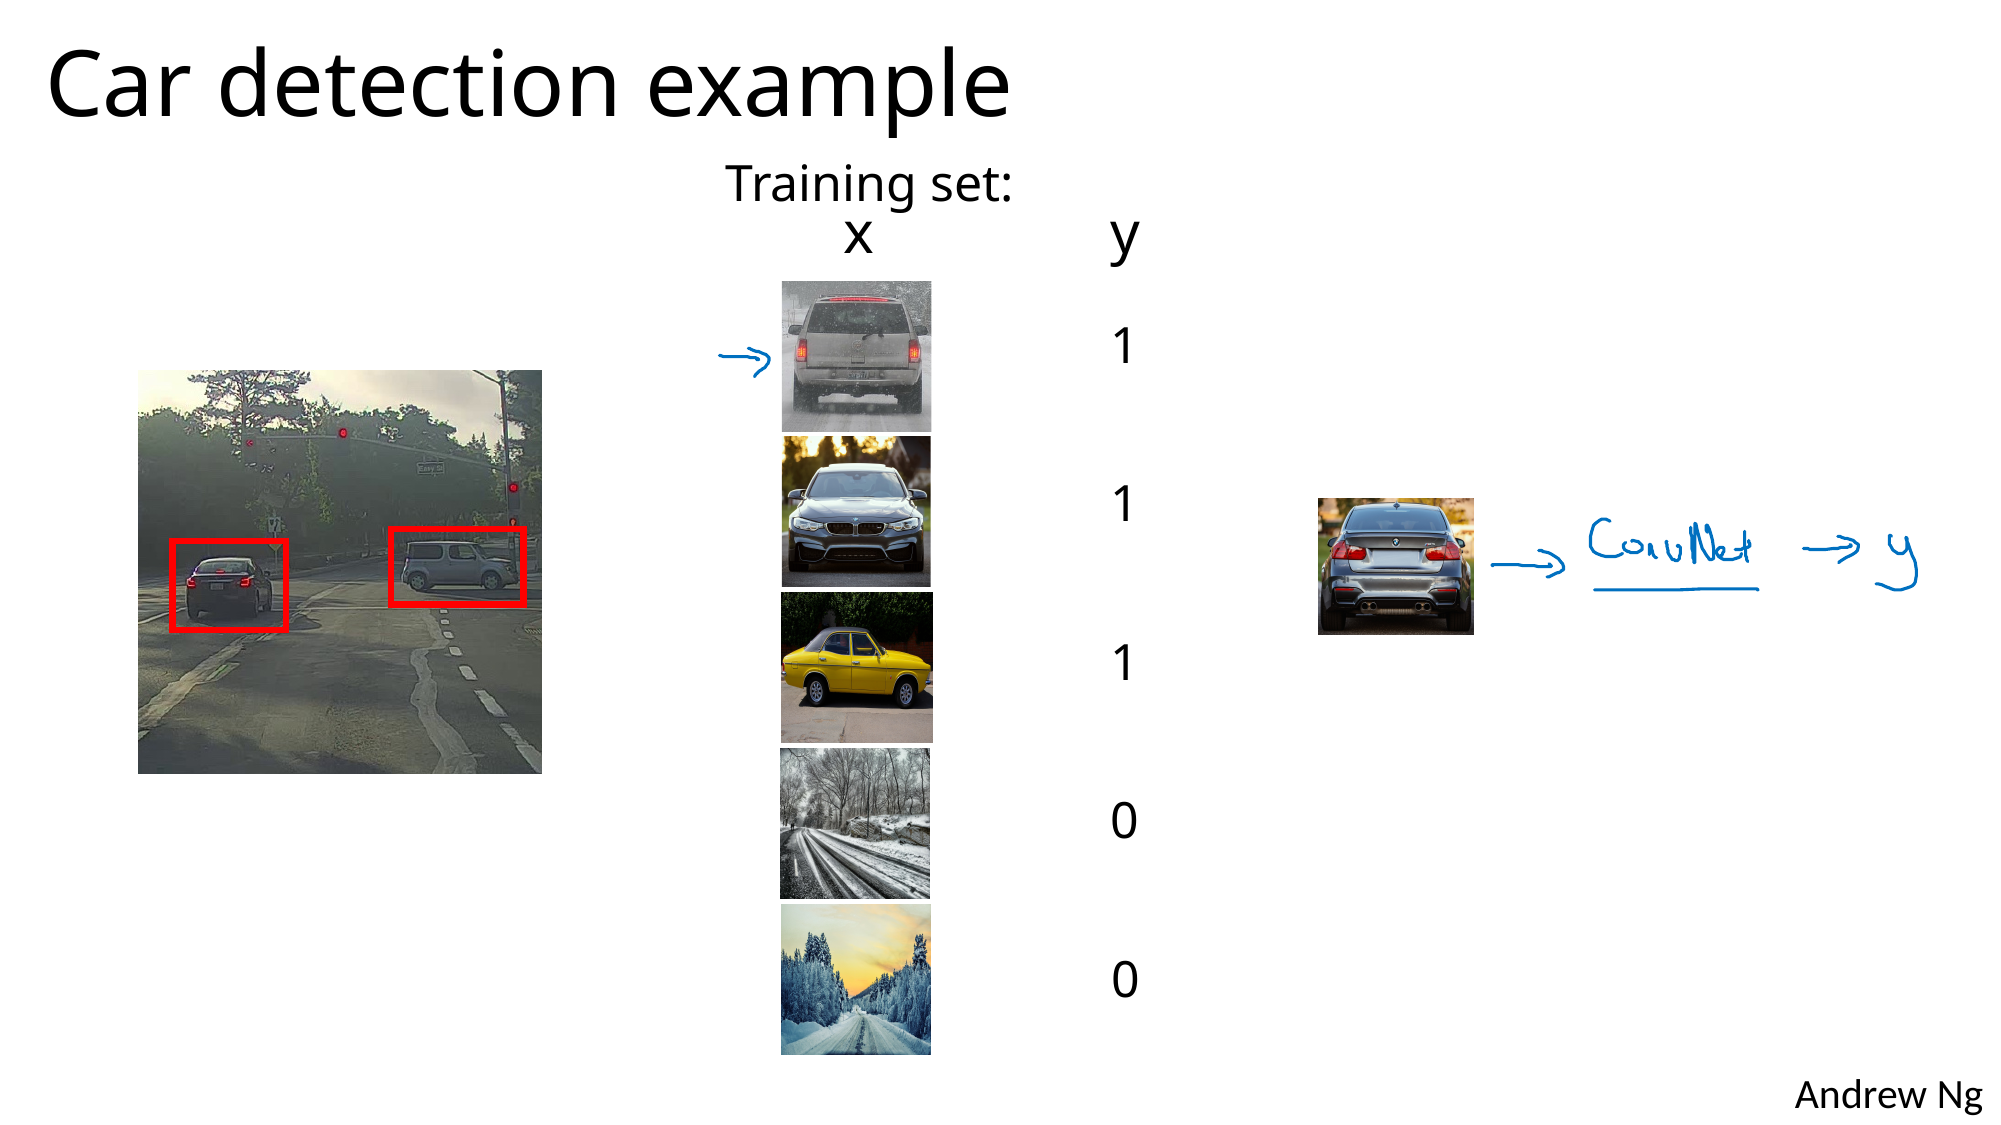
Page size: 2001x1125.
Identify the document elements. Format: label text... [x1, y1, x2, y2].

title Car detection example [30, 29, 2000, 248]
picture [715, 281, 1921, 743]
text_box x [828, 187, 891, 274]
text_box 0 [1096, 939, 1156, 1016]
text_box 1 [1095, 622, 1154, 699]
picture [780, 748, 930, 899]
text_box Training set: [710, 144, 1042, 220]
text_box y [1095, 187, 1157, 274]
picture [781, 904, 931, 1055]
picture [138, 370, 542, 774]
text_box 0 [1095, 781, 1154, 857]
text_box 1 [1095, 305, 1154, 344]
